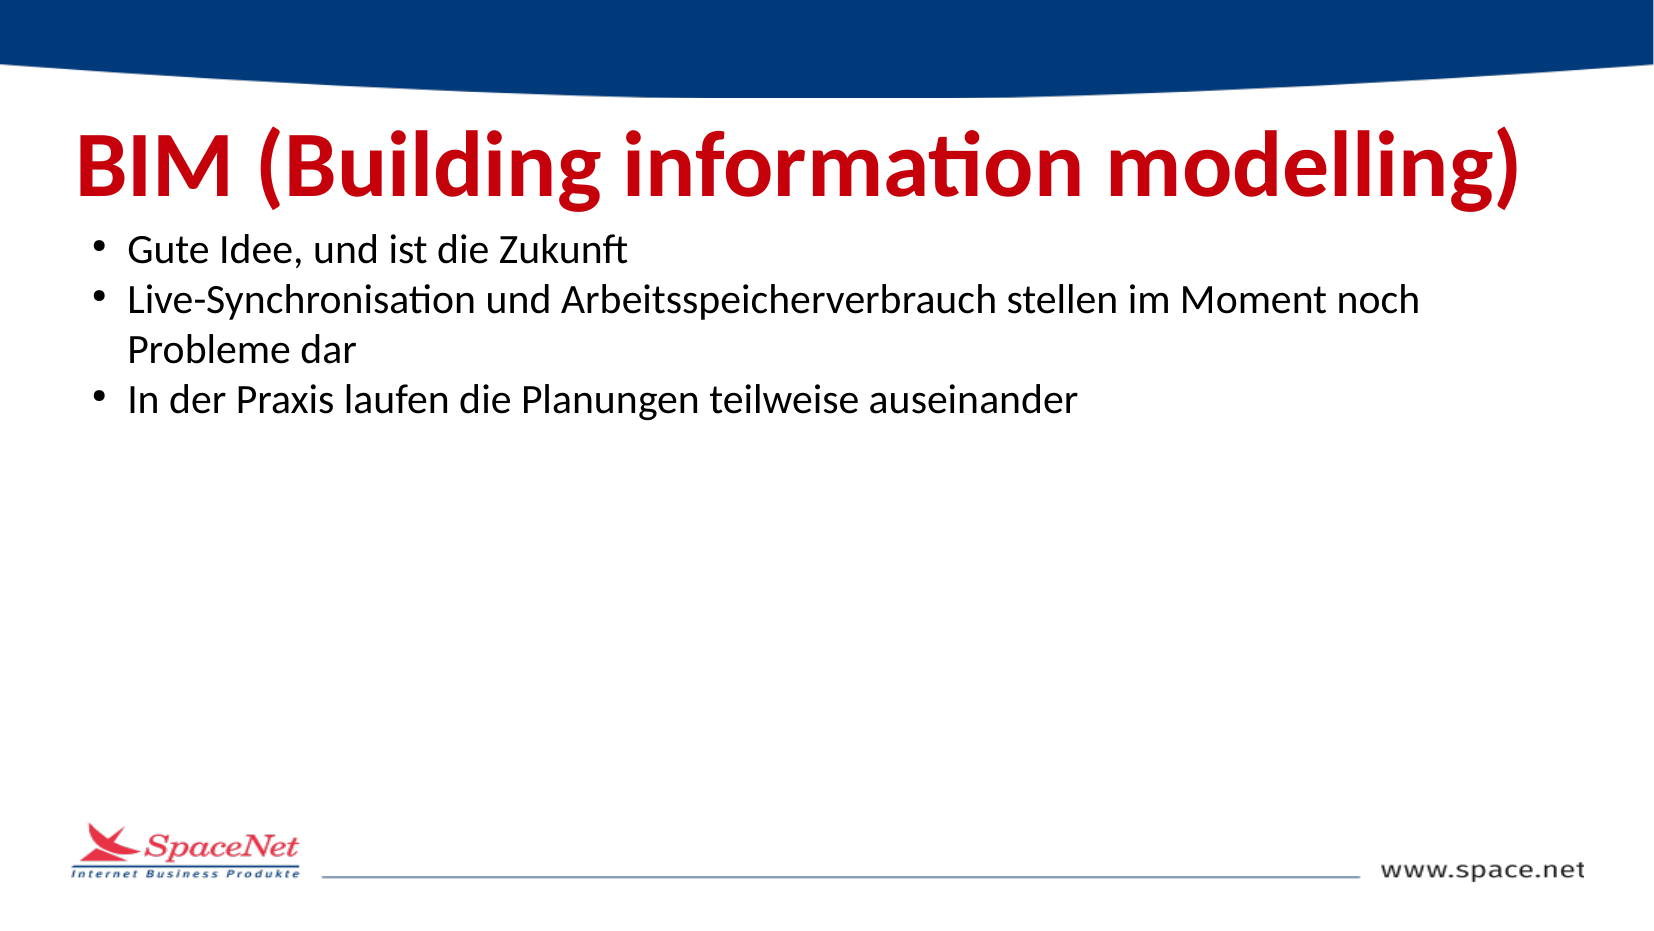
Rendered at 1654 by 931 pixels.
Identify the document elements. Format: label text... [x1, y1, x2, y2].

text_box Gute Idee, und ist die Zukunft Live-Synchronisation und Arbeitsspeicherverbrauch stellen im Moment noch Probleme dar In der Praxis laufen die Planungen teilweise auseinander [77, 223, 1576, 430]
text_box BIM (Building information modelling) [60, 95, 1583, 223]
